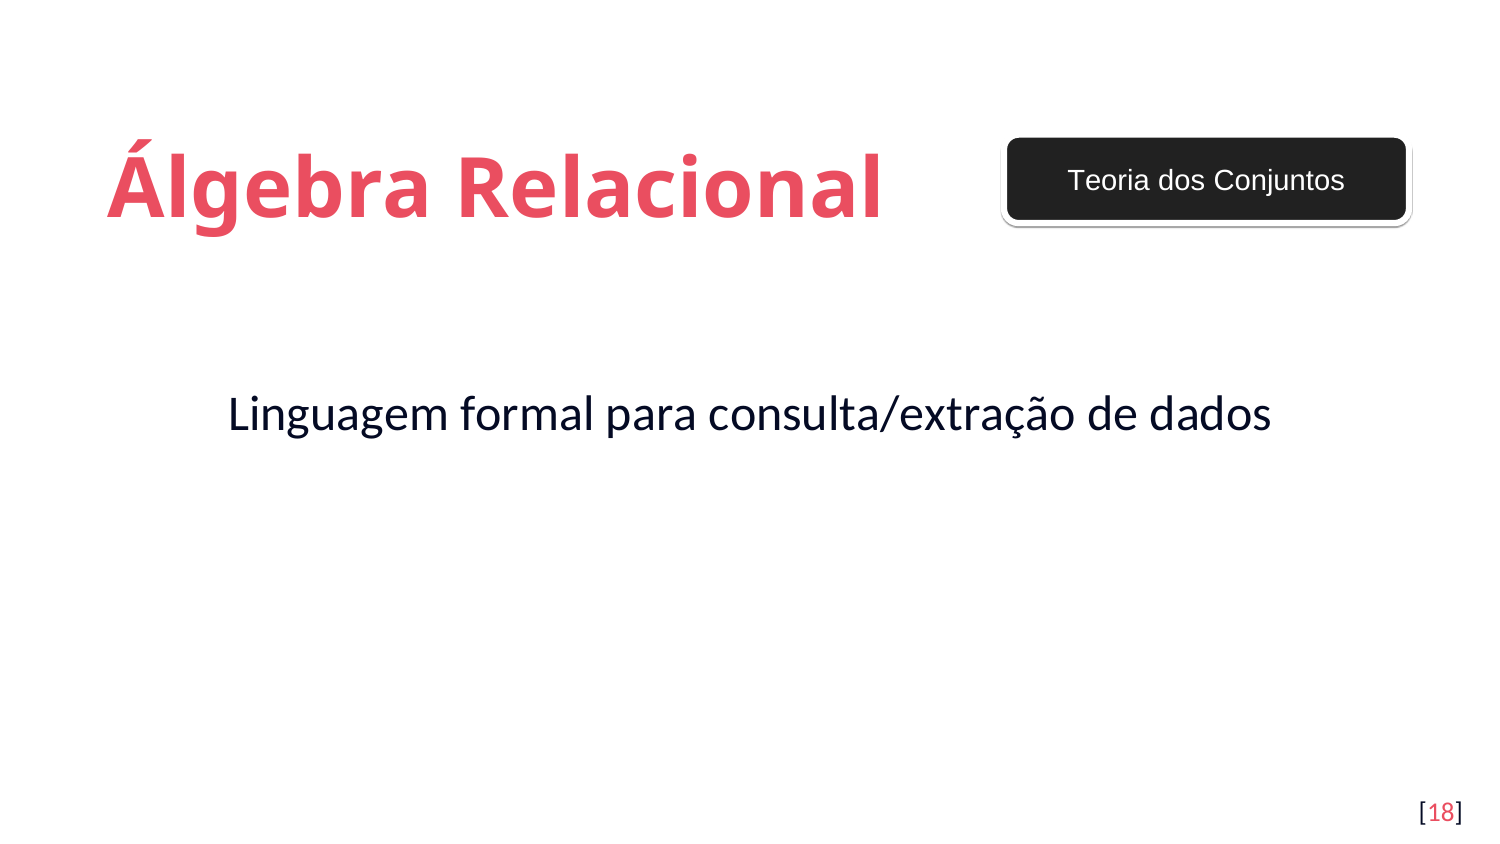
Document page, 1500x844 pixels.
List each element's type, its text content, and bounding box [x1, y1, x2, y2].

text_box Teoria dos Conjuntos [1003, 134, 1410, 224]
text_box Linguagem formal para consulta/extração de dados [92, 243, 1408, 749]
slide_number [18] [1403, 779, 1494, 844]
text_box Álgebra Relacional [92, 104, 1408, 243]
